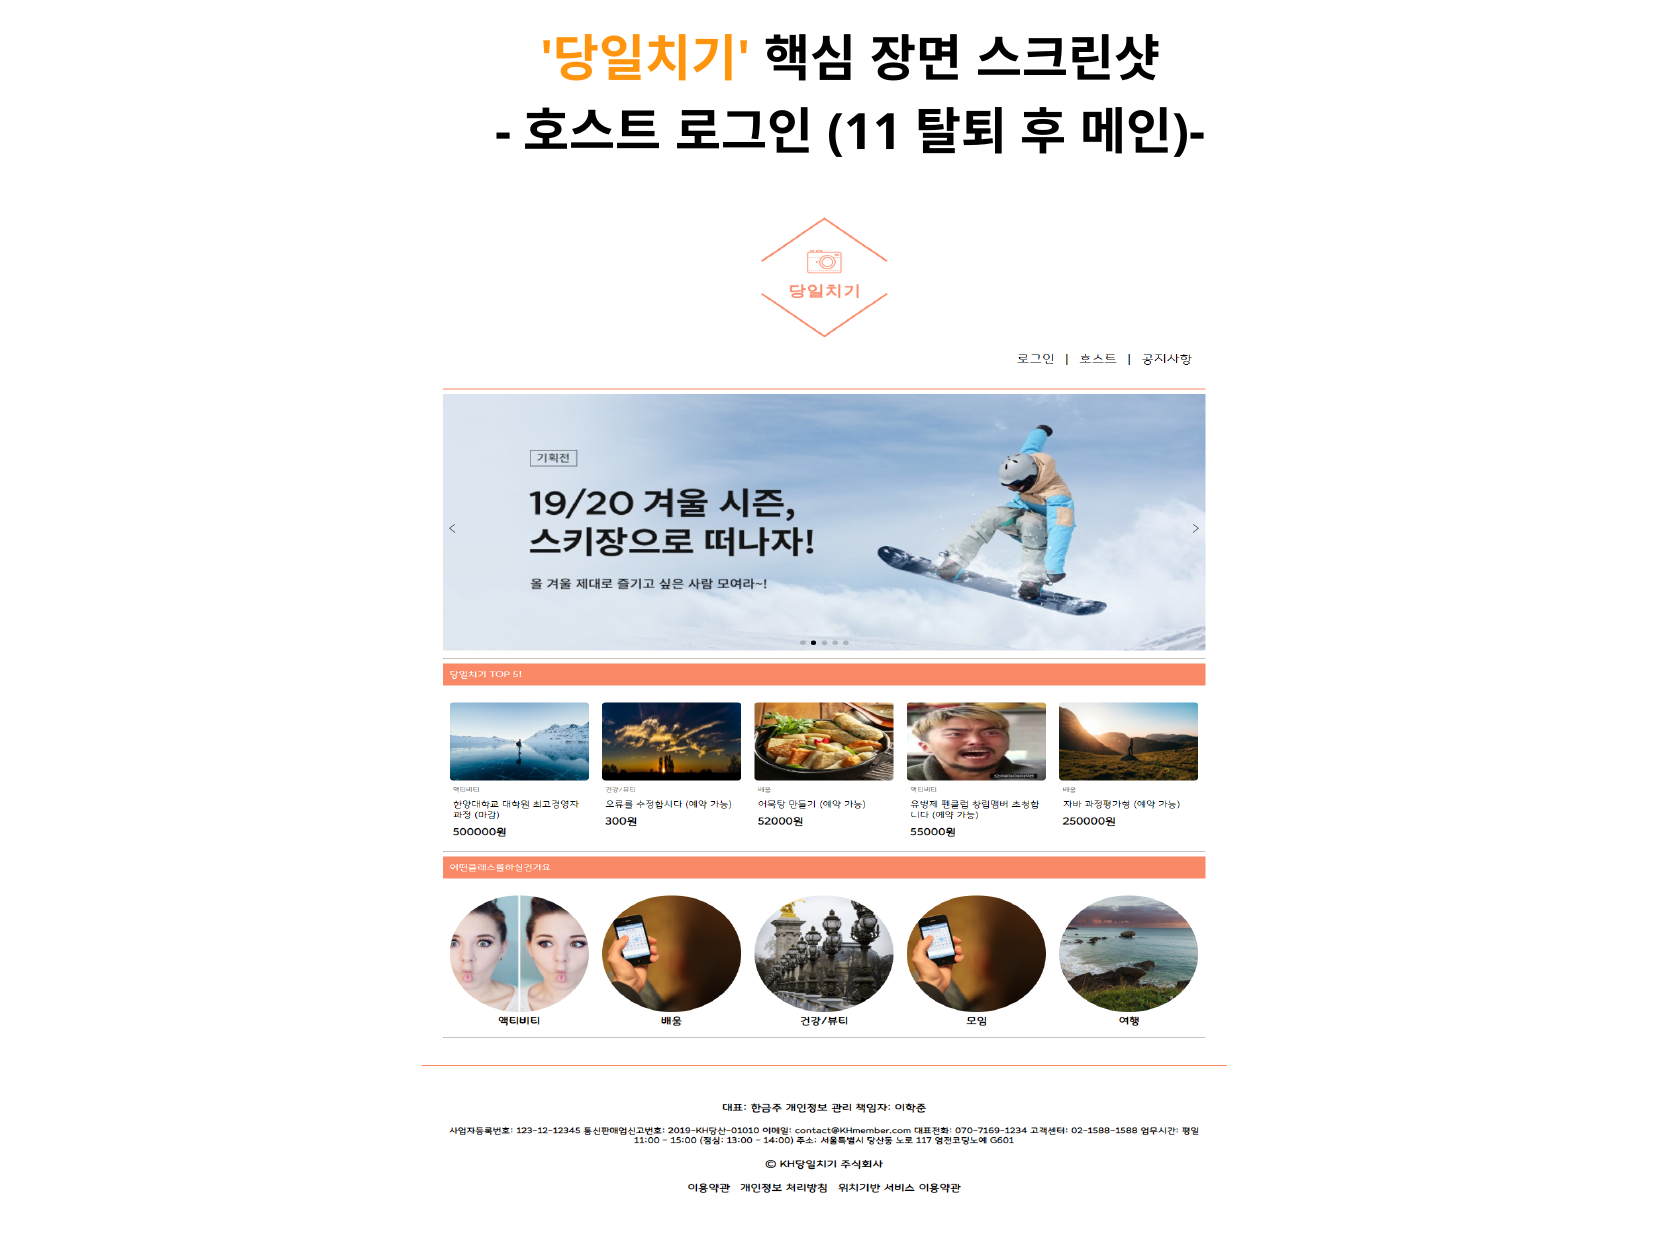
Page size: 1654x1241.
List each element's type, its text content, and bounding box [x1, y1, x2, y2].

picture [377, 188, 1259, 1217]
title '당일치기' 핵심 장면 스크린샷 - 호스트 로그인 (11 탈퇴 후 메인)- [106, 0, 1595, 196]
